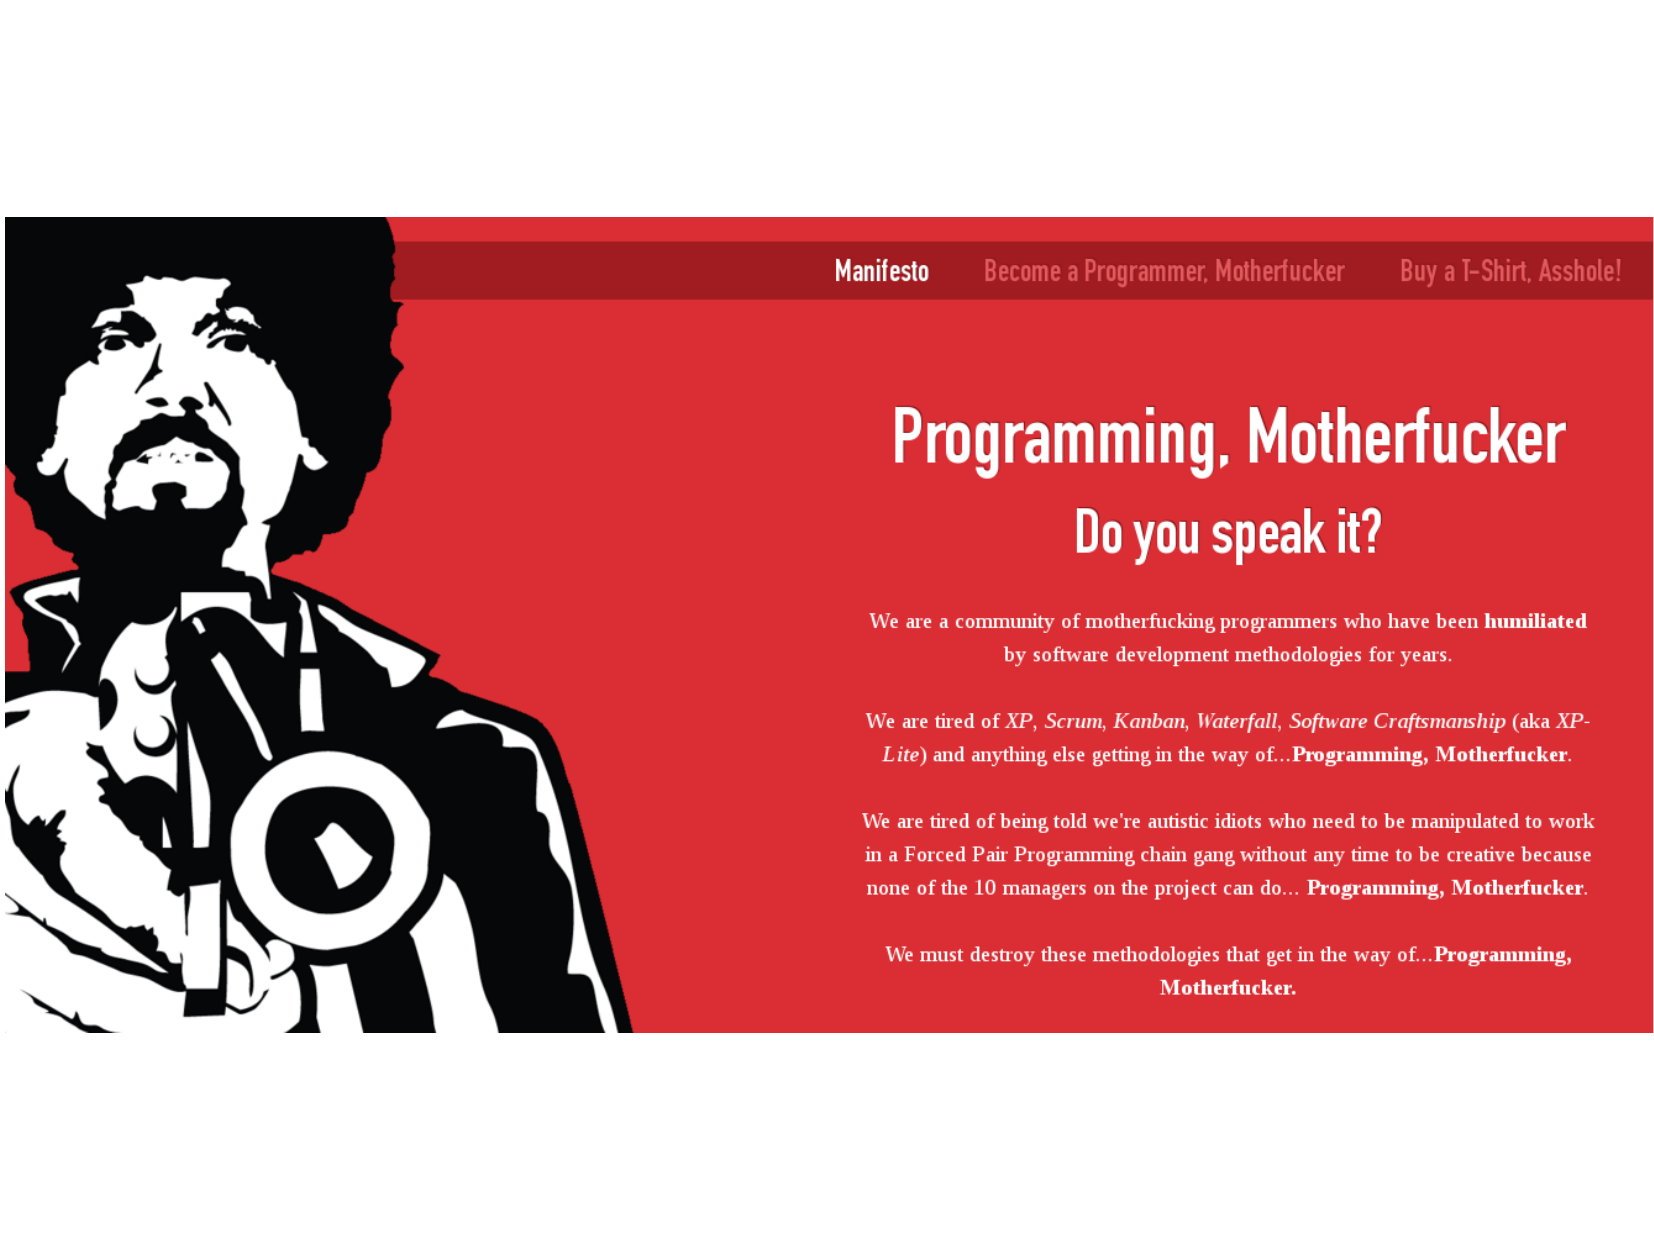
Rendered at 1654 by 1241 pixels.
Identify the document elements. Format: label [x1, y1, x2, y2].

picture [5, 217, 1654, 1033]
